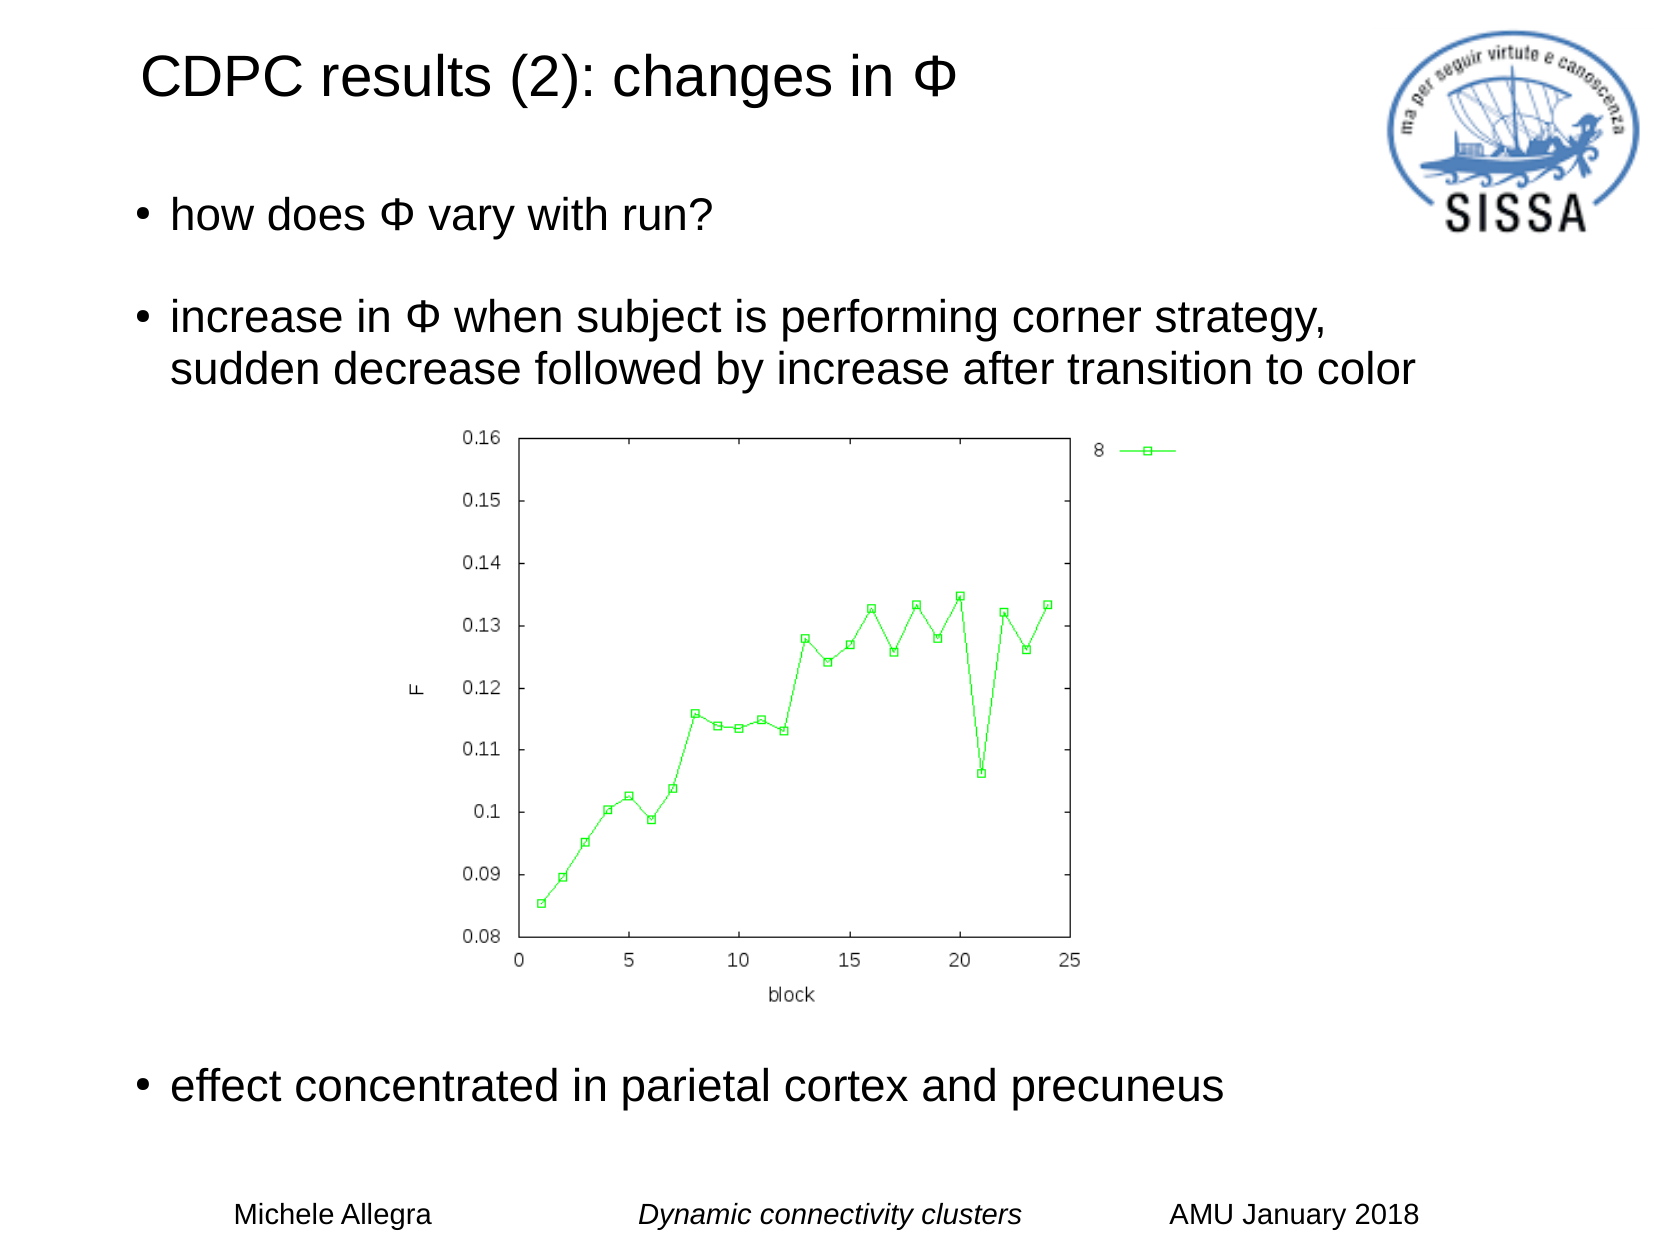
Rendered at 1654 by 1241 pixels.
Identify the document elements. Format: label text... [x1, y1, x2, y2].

text_box how does Φ vary with run? increase in Φ when subject is performing corner strategy, sudden decrease followed by increase after transition to color effect concentrated in parietal cortex and precuneus [120, 0, 1486, 1177]
picture [1486, 27, 1654, 238]
picture [401, 413, 1201, 1014]
title Michele Allegra Dynamic connectivity clusters AMU January 2018 [82, 1177, 1572, 1241]
title CDPC results (2): changes in Φ [5, 0, 1094, 180]
